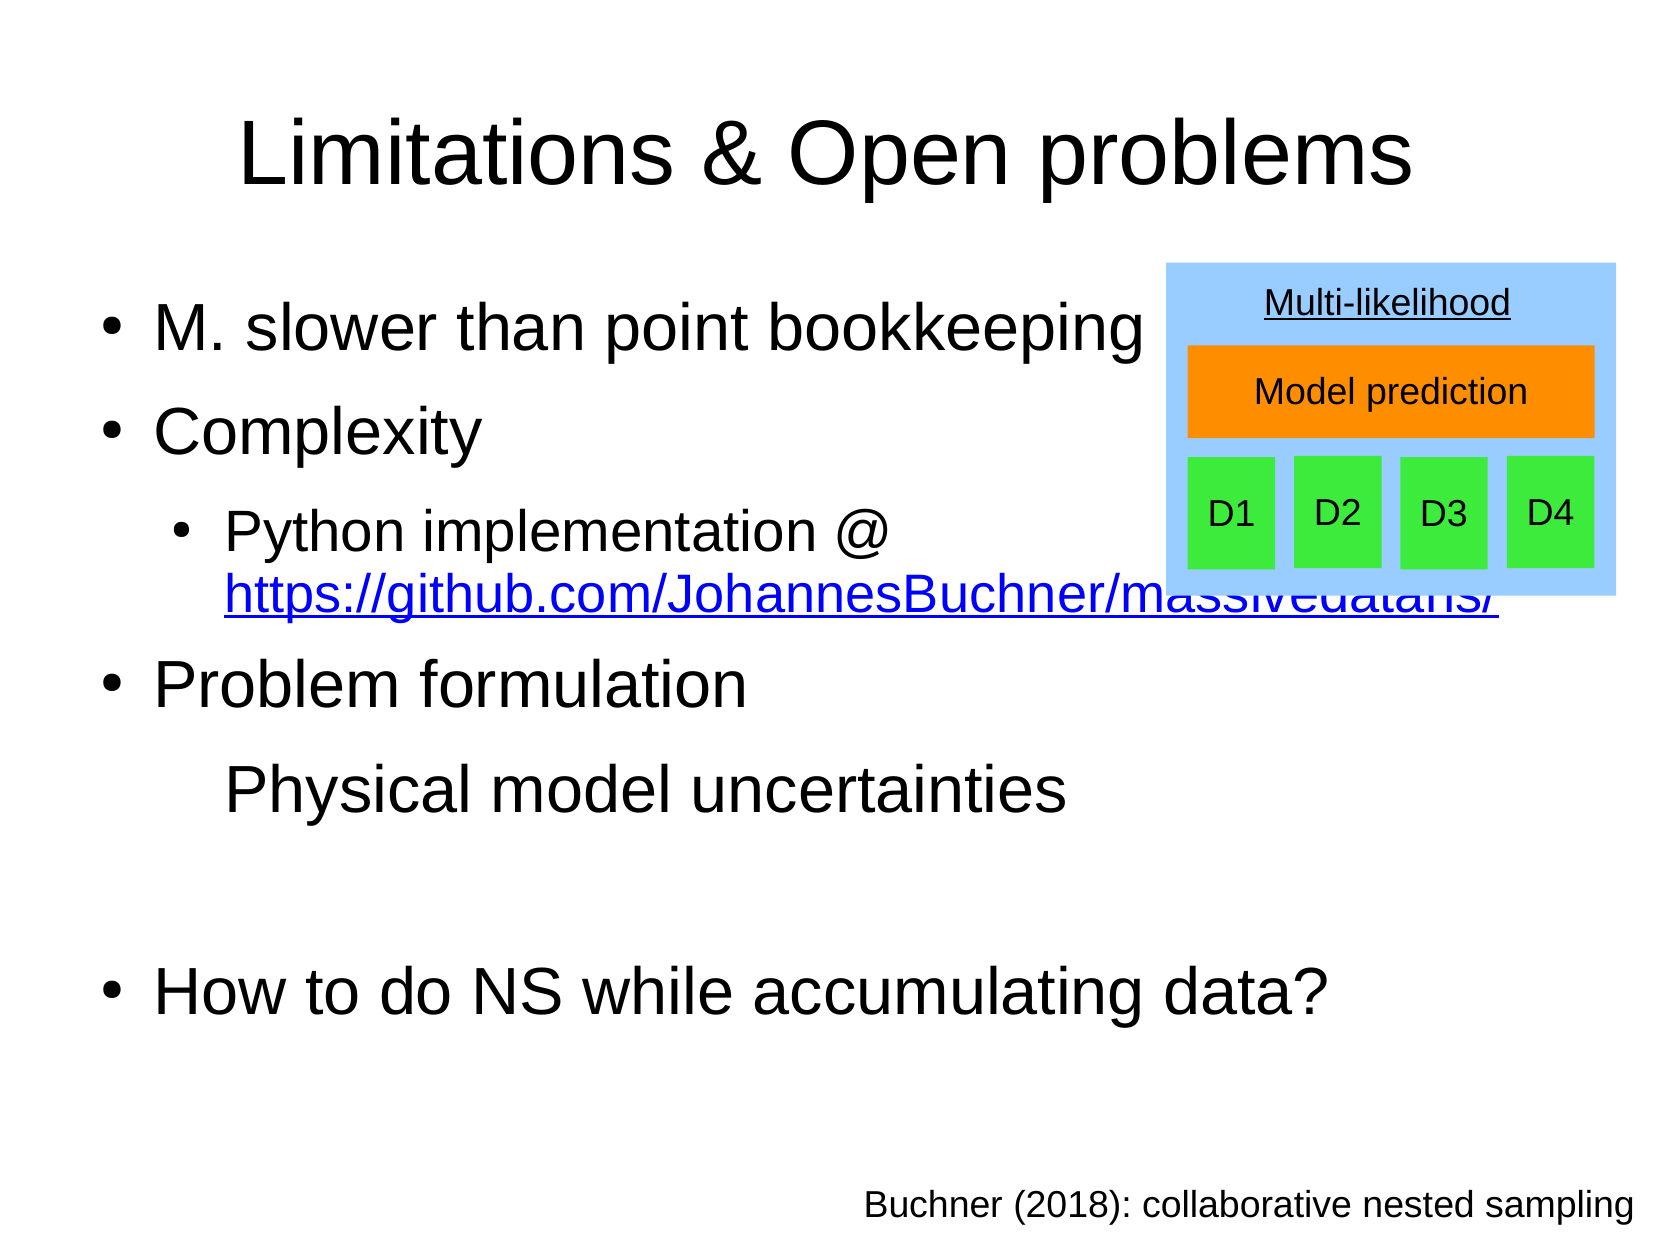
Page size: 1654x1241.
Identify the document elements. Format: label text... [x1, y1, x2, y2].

text_box [1166, 262, 1617, 596]
text_box D1 [1187, 457, 1276, 570]
text_box D2 [1294, 455, 1382, 569]
title Limitations & Open problems [82, 49, 1571, 257]
text_box Model prediction [1187, 345, 1595, 439]
text_box D3 [1400, 457, 1488, 570]
text_box Multi-likelihood [1162, 274, 1613, 332]
text_box Buchner (2018): collaborative nested sampling [848, 1176, 1654, 1241]
list M. slower than point bookkeeping Complexity Python implementation @ https://github.com/JohannesBuchner/massivedatans/ Problem formulation Physical model uncertainties How to do NS while accumulating data? [82, 290, 1571, 1035]
text_box D4 [1506, 455, 1595, 569]
